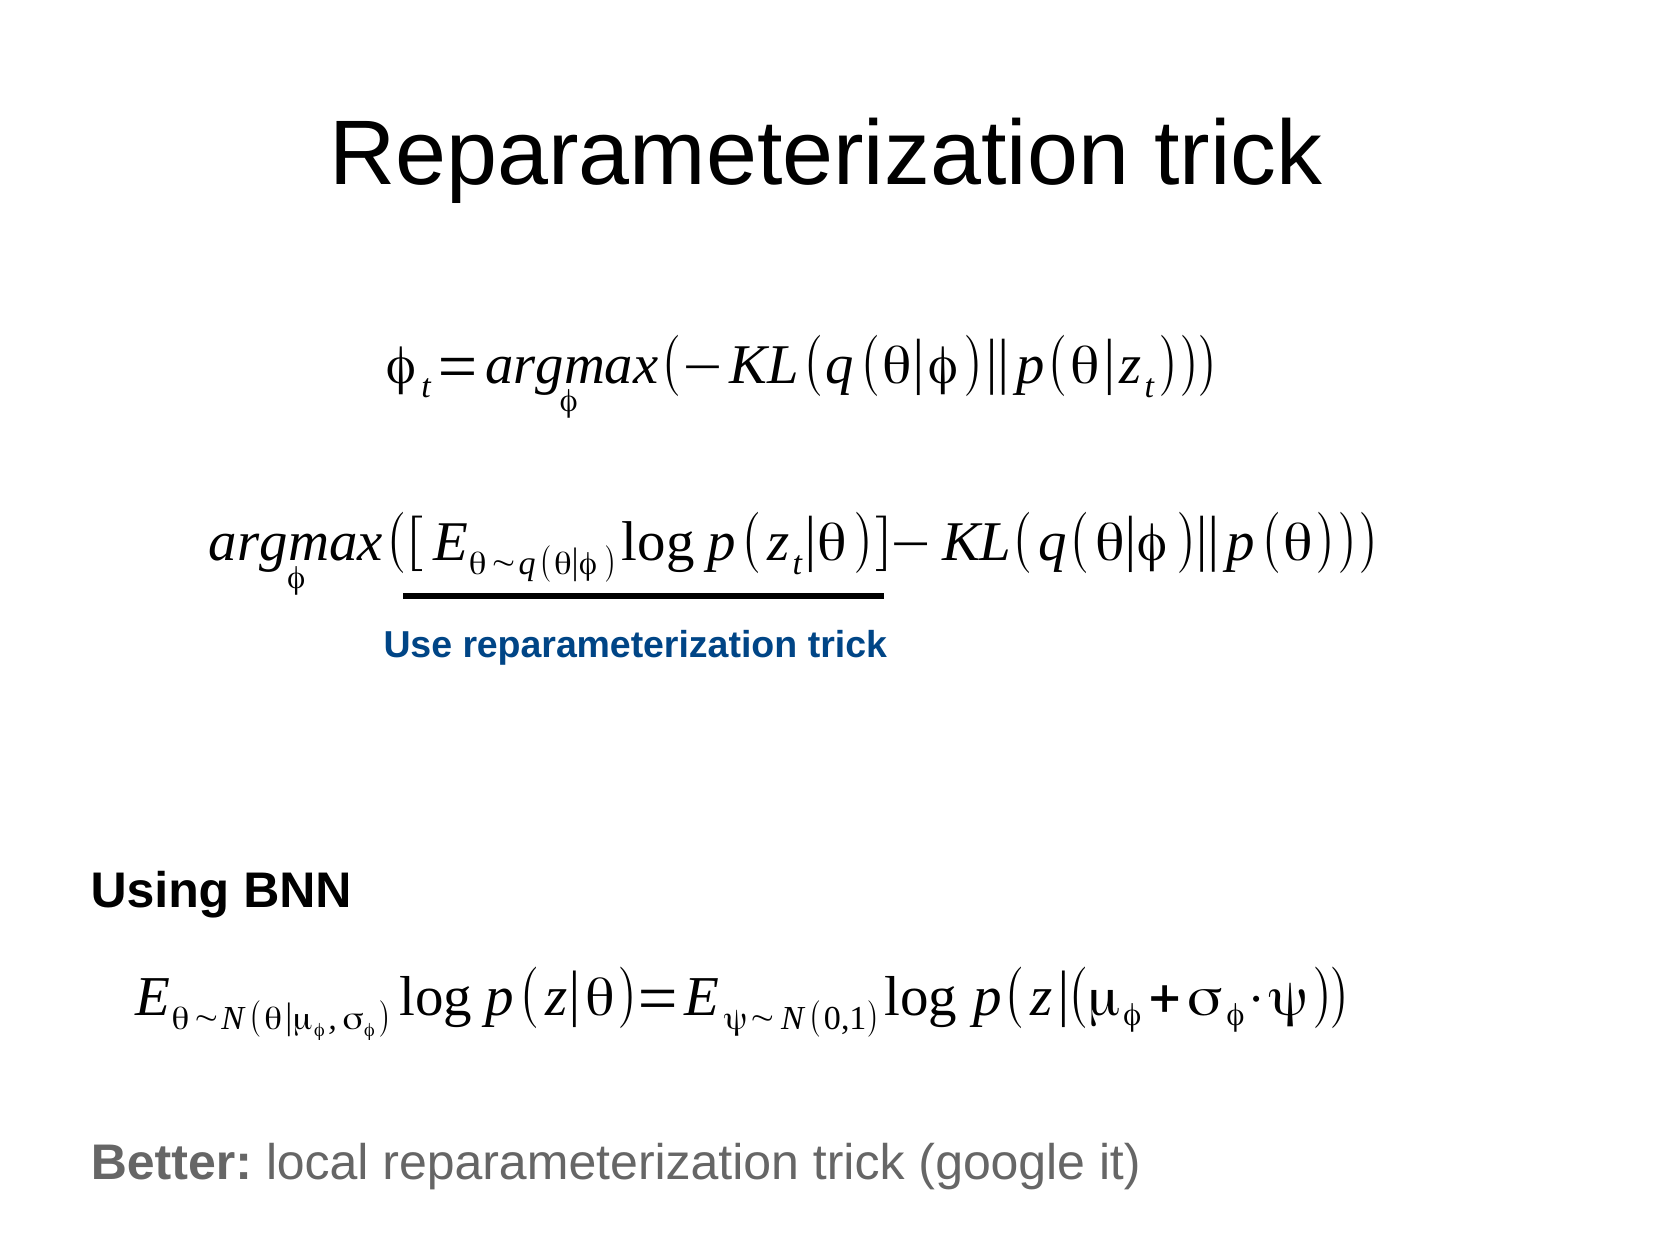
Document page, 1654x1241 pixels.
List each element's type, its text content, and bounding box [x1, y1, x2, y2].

text_box Use reparameterization trick [368, 616, 903, 674]
chart [118, 962, 1365, 1040]
title Reparameterization trick [82, 49, 1571, 257]
text_box Using BNN [75, 855, 367, 927]
chart [194, 507, 1390, 597]
text_box Better: local reparameterization trick (google it) [76, 1126, 1157, 1198]
chart [371, 330, 1231, 419]
